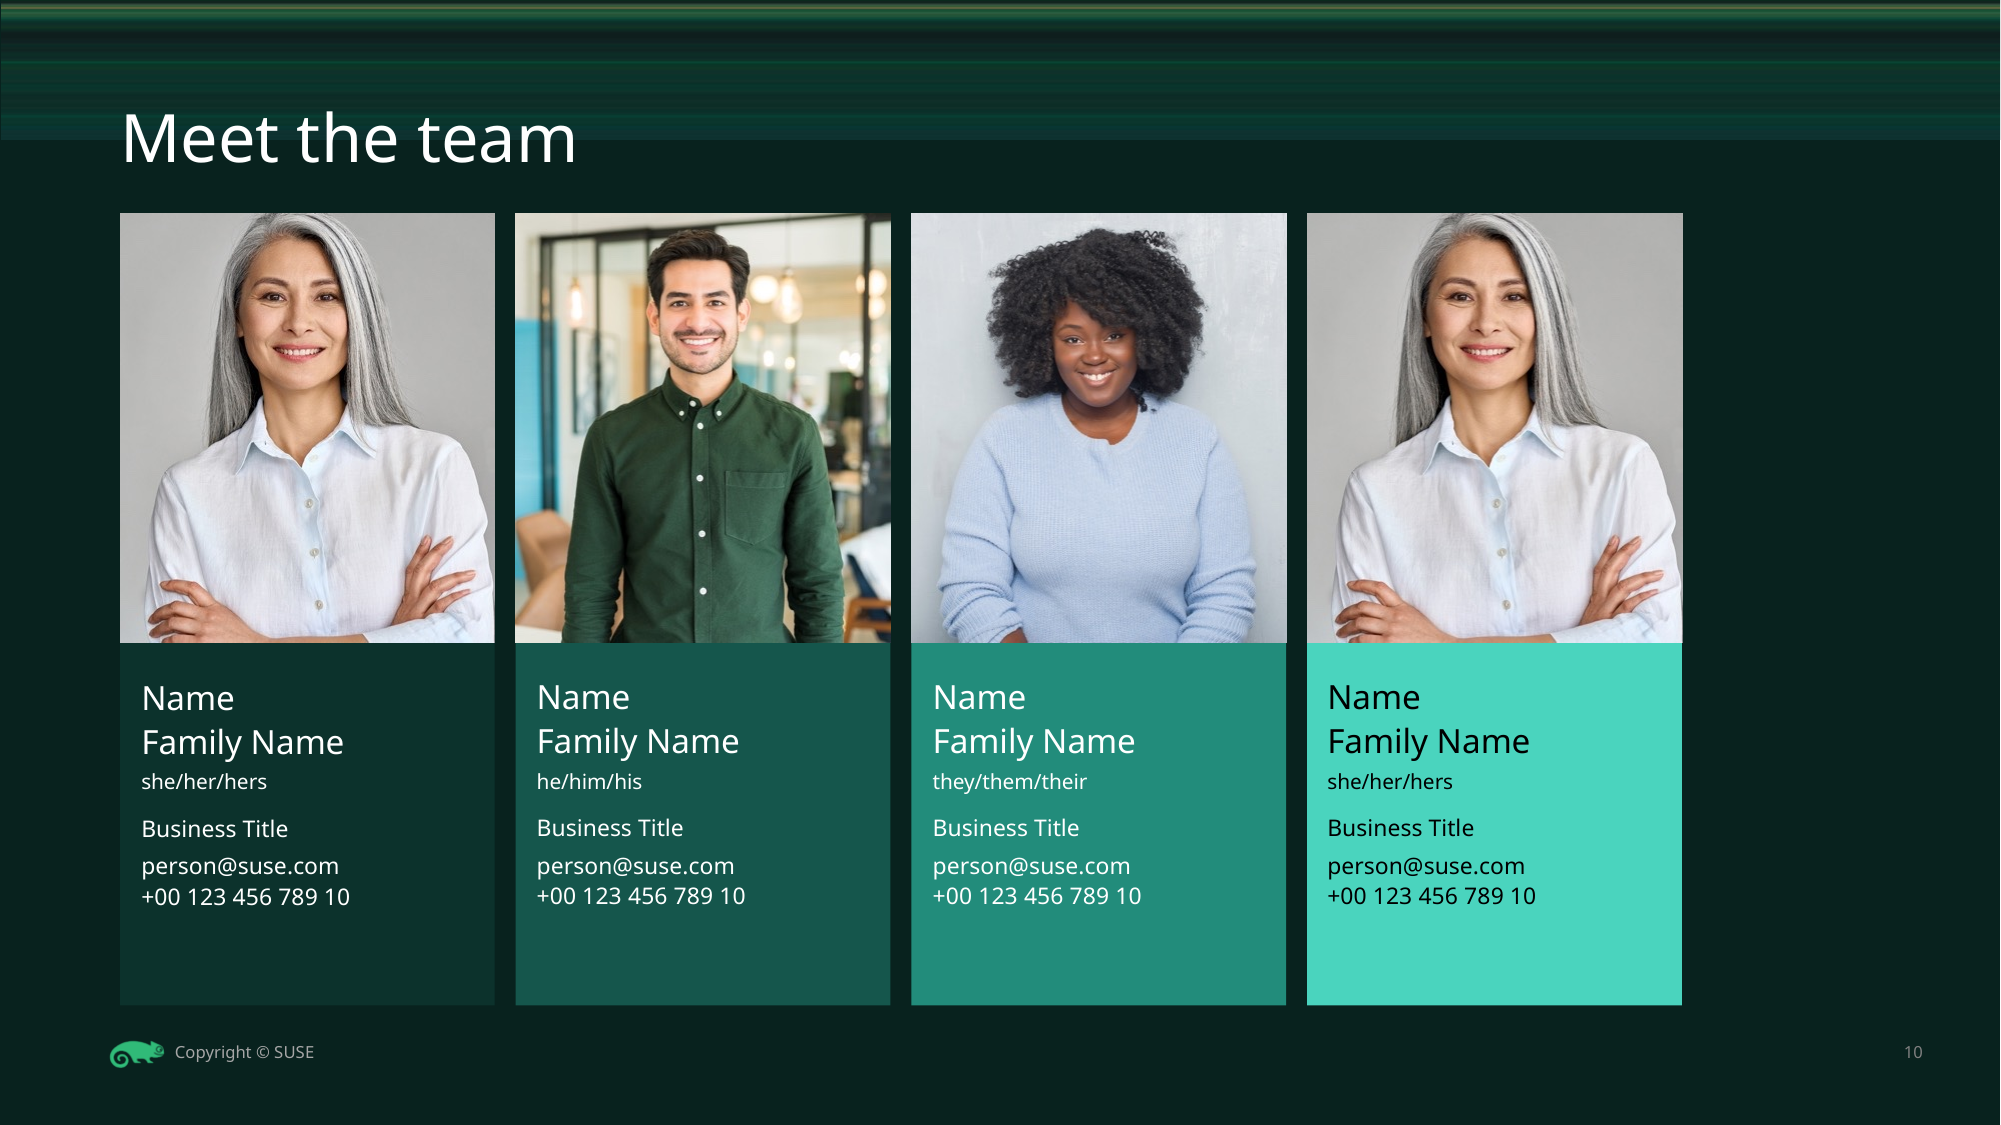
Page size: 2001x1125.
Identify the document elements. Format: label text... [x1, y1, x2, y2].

list he/him/his [536, 766, 870, 794]
picture [99, 1031, 175, 1074]
list person@suse.com +00 123 456 789 10 [1327, 848, 1661, 910]
list person@suse.com +00 123 456 789 10 [932, 848, 1266, 910]
list person@suse.com +00 123 456 789 10 [536, 848, 870, 910]
list she/her/hers [141, 766, 475, 795]
list Name Family Name [536, 672, 870, 762]
list person@suse.com +00 123 456 789 10 [141, 849, 475, 910]
slide_number <number> [1875, 1042, 1923, 1063]
list she/her/hers [1327, 766, 1661, 794]
picture [120, 213, 495, 643]
list Business Title [536, 811, 870, 841]
list Business Title [932, 811, 1266, 841]
list Business Title [1327, 811, 1661, 841]
list Name Family Name [932, 672, 1266, 762]
picture [911, 213, 1287, 643]
picture [1307, 213, 1683, 643]
list Name Family Name [1327, 672, 1661, 762]
title Meet the team [120, 103, 1880, 179]
list Business Title [141, 811, 475, 842]
picture [1, 0, 2001, 140]
list they/them/their [932, 766, 1266, 794]
list Name Family Name [141, 672, 475, 762]
picture [515, 213, 891, 643]
